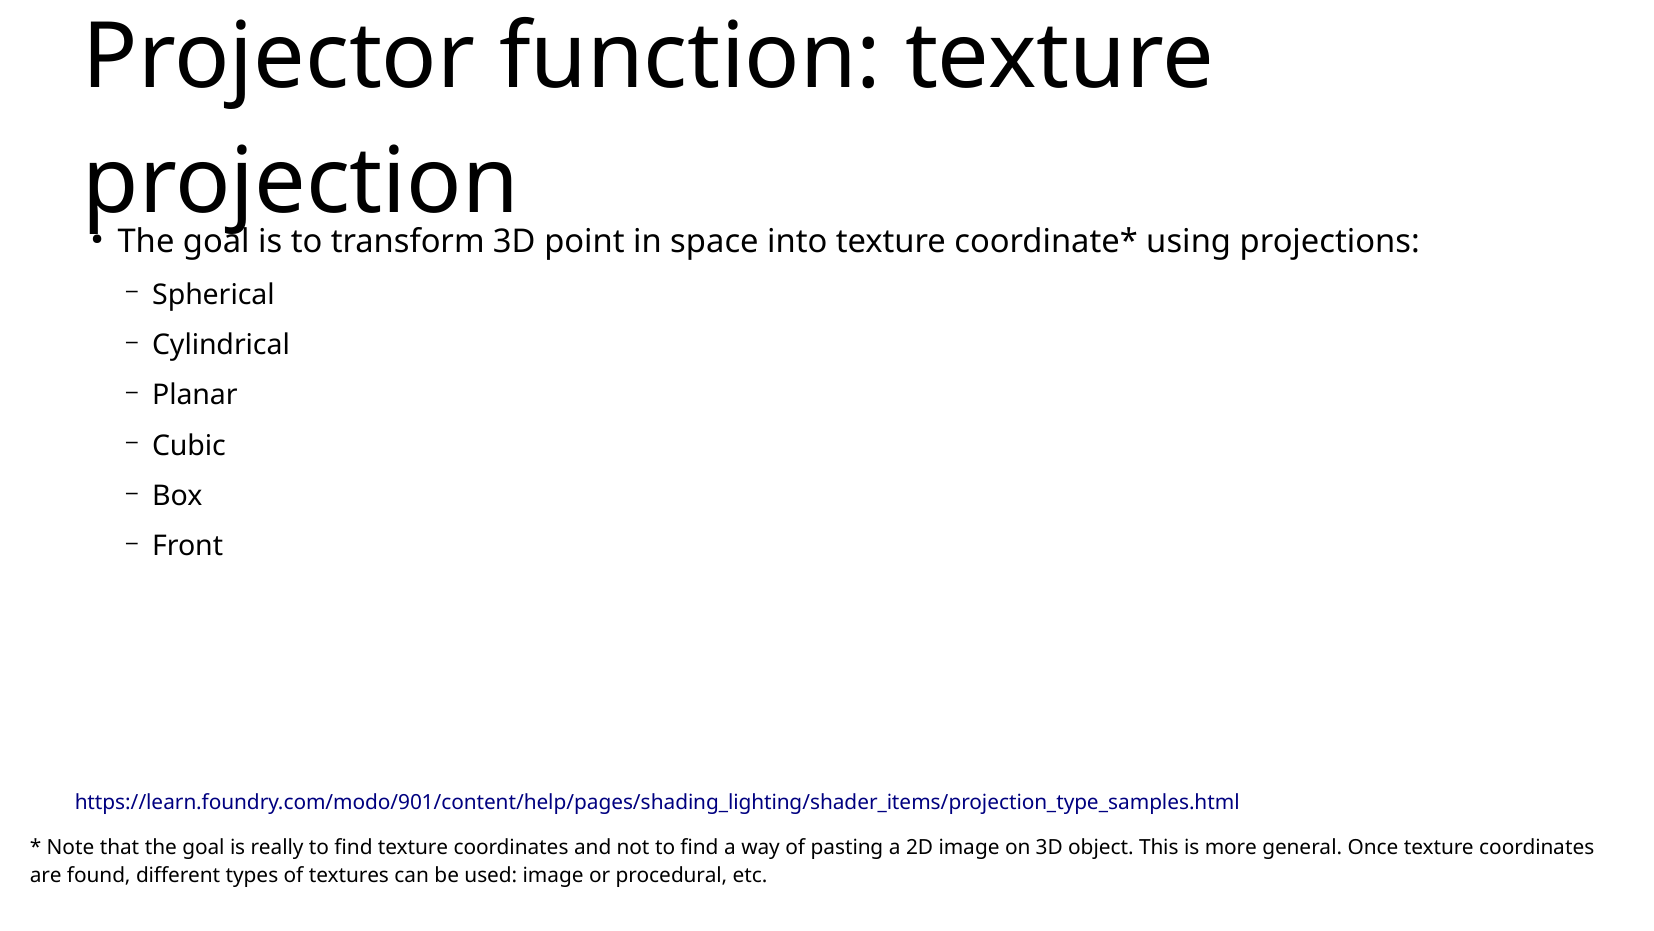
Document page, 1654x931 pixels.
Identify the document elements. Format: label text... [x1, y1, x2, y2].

text_box https://learn.foundry.com/modo/901/content/help/pages/shading_lighting/shader_items/projection_type_samples.html [60, 780, 1531, 821]
list The goal is to transform 3D point in space into texture coordinate* using projections: Spherical Cylindrical Planar Cubic Box Front [82, 217, 1571, 571]
text_box * Note that the goal is really to find texture coordinates and not to find a way of pasting a 2D image on 3D object. This is more general. Once texture coordinates are found, different types of textures can be used: image or procedural, etc. [15, 825, 1636, 892]
title Projector function: texture projection [82, 37, 1571, 193]
